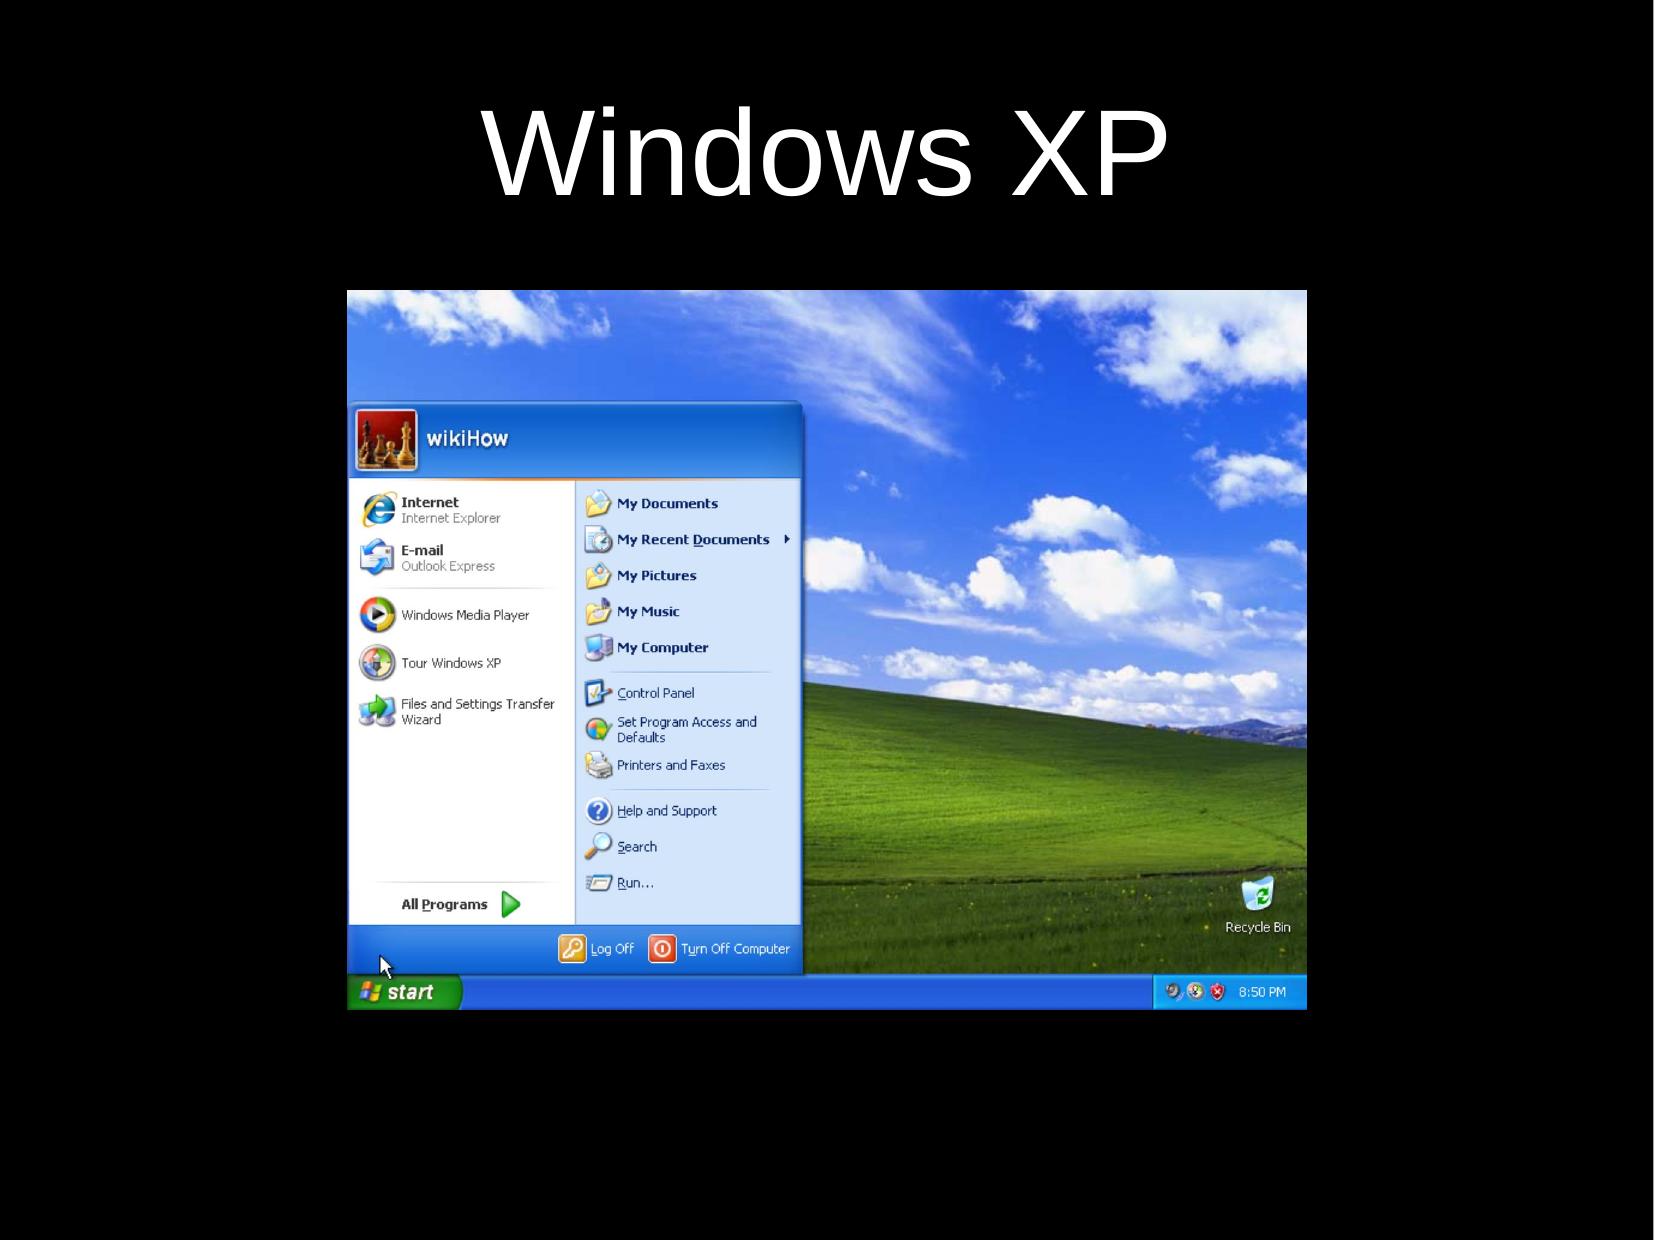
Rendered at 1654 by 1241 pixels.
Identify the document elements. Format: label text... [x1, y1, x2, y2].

picture [347, 290, 1307, 1010]
title Windows XP [82, 49, 1571, 257]
